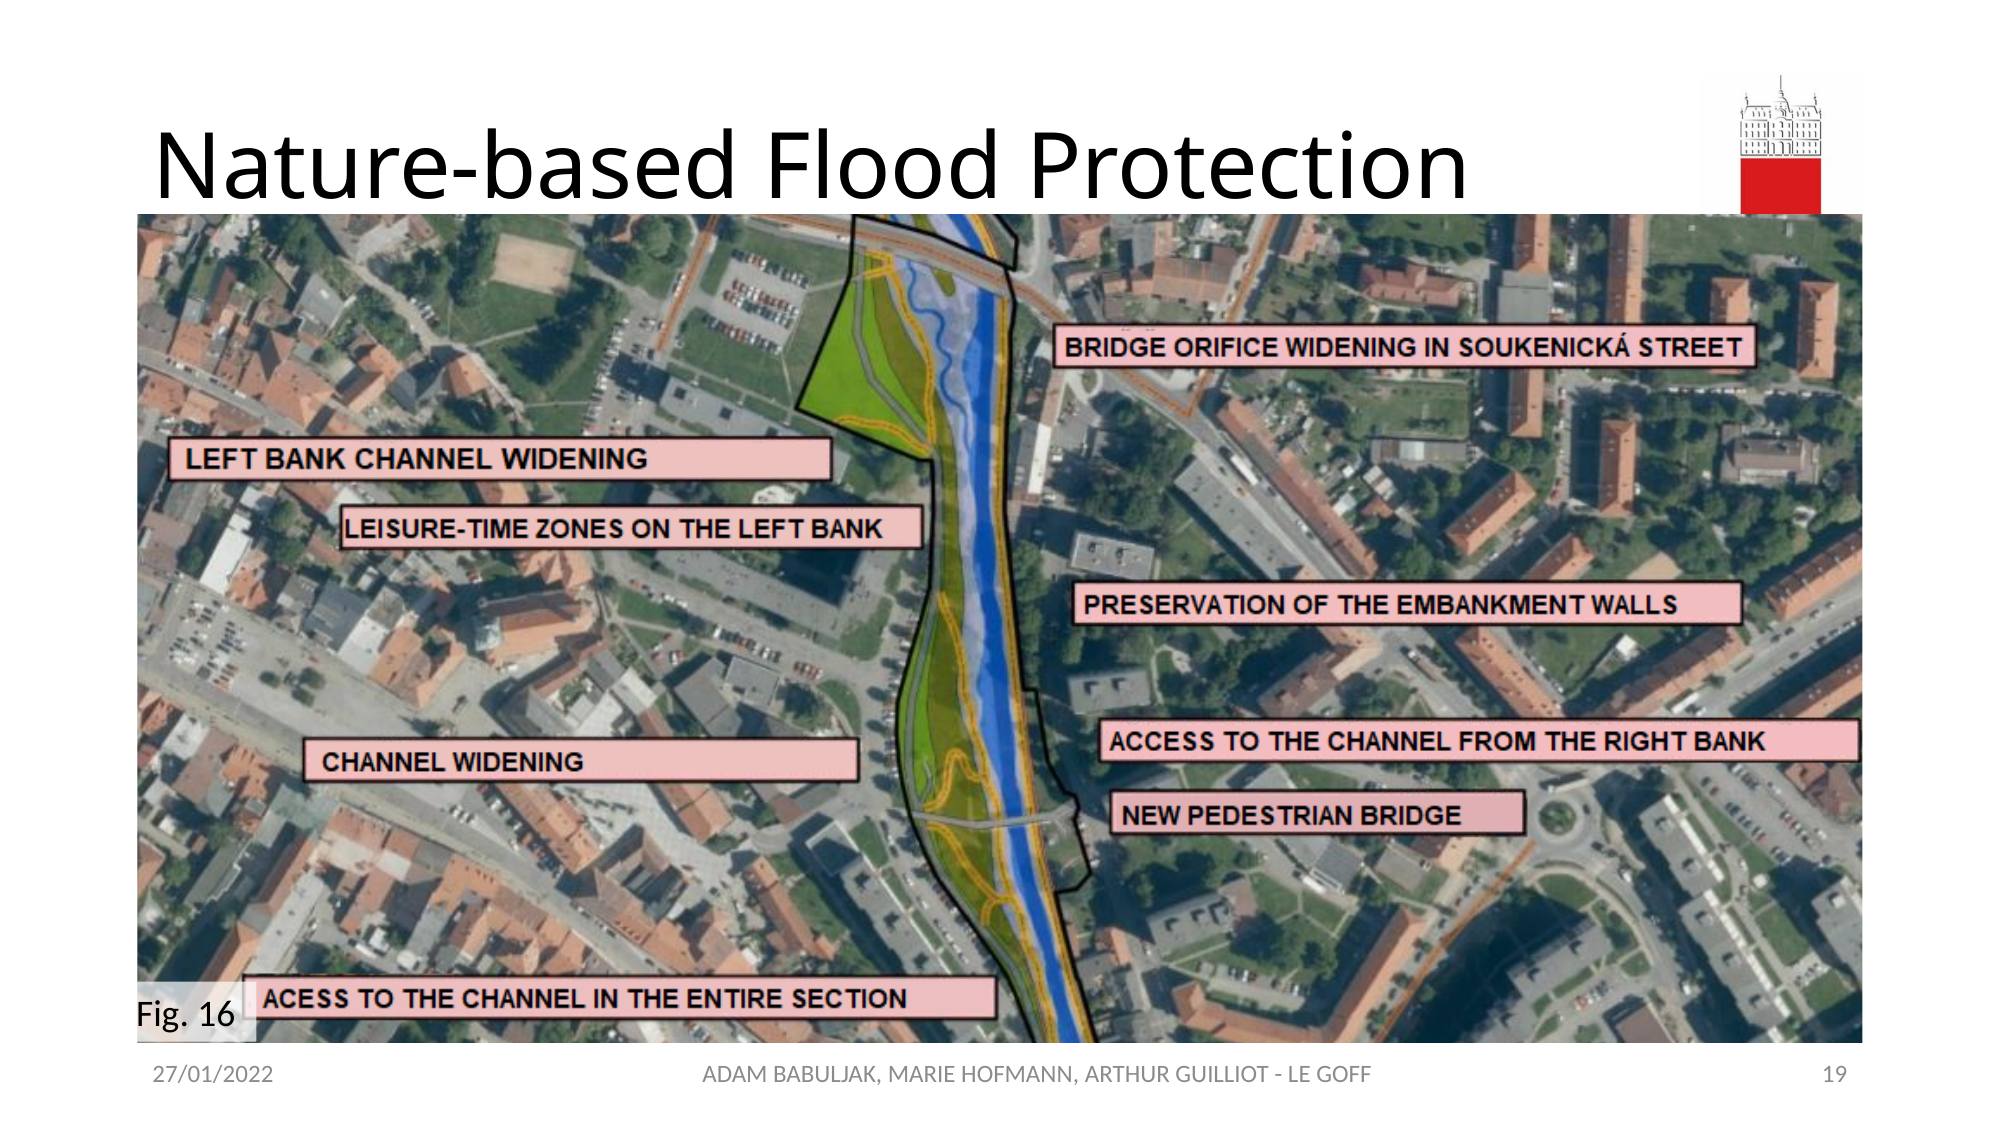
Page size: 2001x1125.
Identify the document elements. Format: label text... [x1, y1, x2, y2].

slide_number 27/01/2022 [137, 1043, 588, 1103]
picture [137, 214, 1863, 1043]
title Nature-based Flood Protection [137, 59, 1863, 214]
text_box Fig. 16 [121, 981, 257, 1042]
slide_number 2 [1412, 1043, 1863, 1103]
footer ADAM BABULJAK, MARIE HOFMANN, ARTHUR GUILLIOT - LE GOFF [662, 1043, 1412, 1103]
